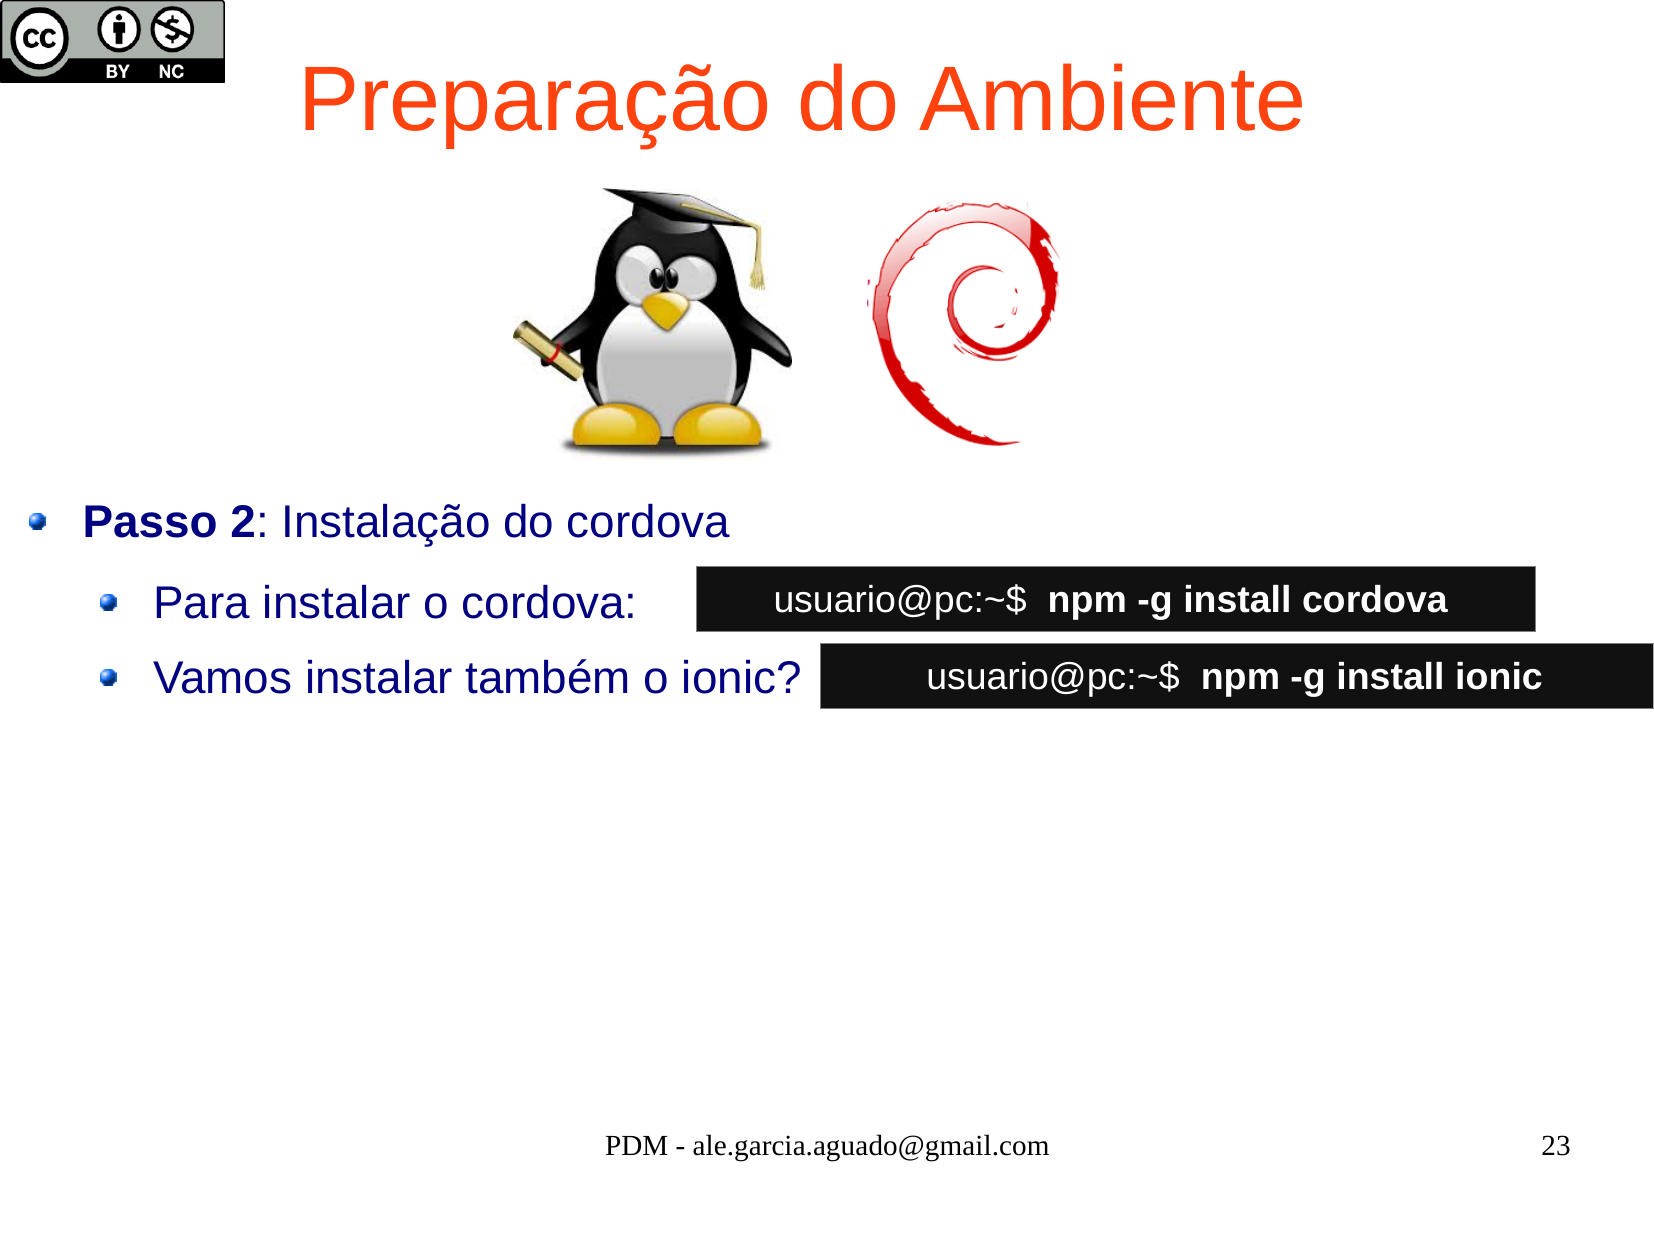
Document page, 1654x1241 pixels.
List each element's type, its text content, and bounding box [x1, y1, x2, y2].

title Preparação do Ambiente [59, 31, 1548, 166]
text_box usuario@pc:~$ npm -g install cordova [696, 566, 1536, 632]
list Passo 2: Instalação do cordova Para instalar o cordova: Vamos instalar também o ionic? [11, 496, 1560, 1049]
text_box usuario@pc:~$ npm -g install ionic [820, 643, 1654, 709]
picture [0, 0, 225, 83]
picture [513, 188, 792, 461]
picture [841, 200, 1087, 446]
